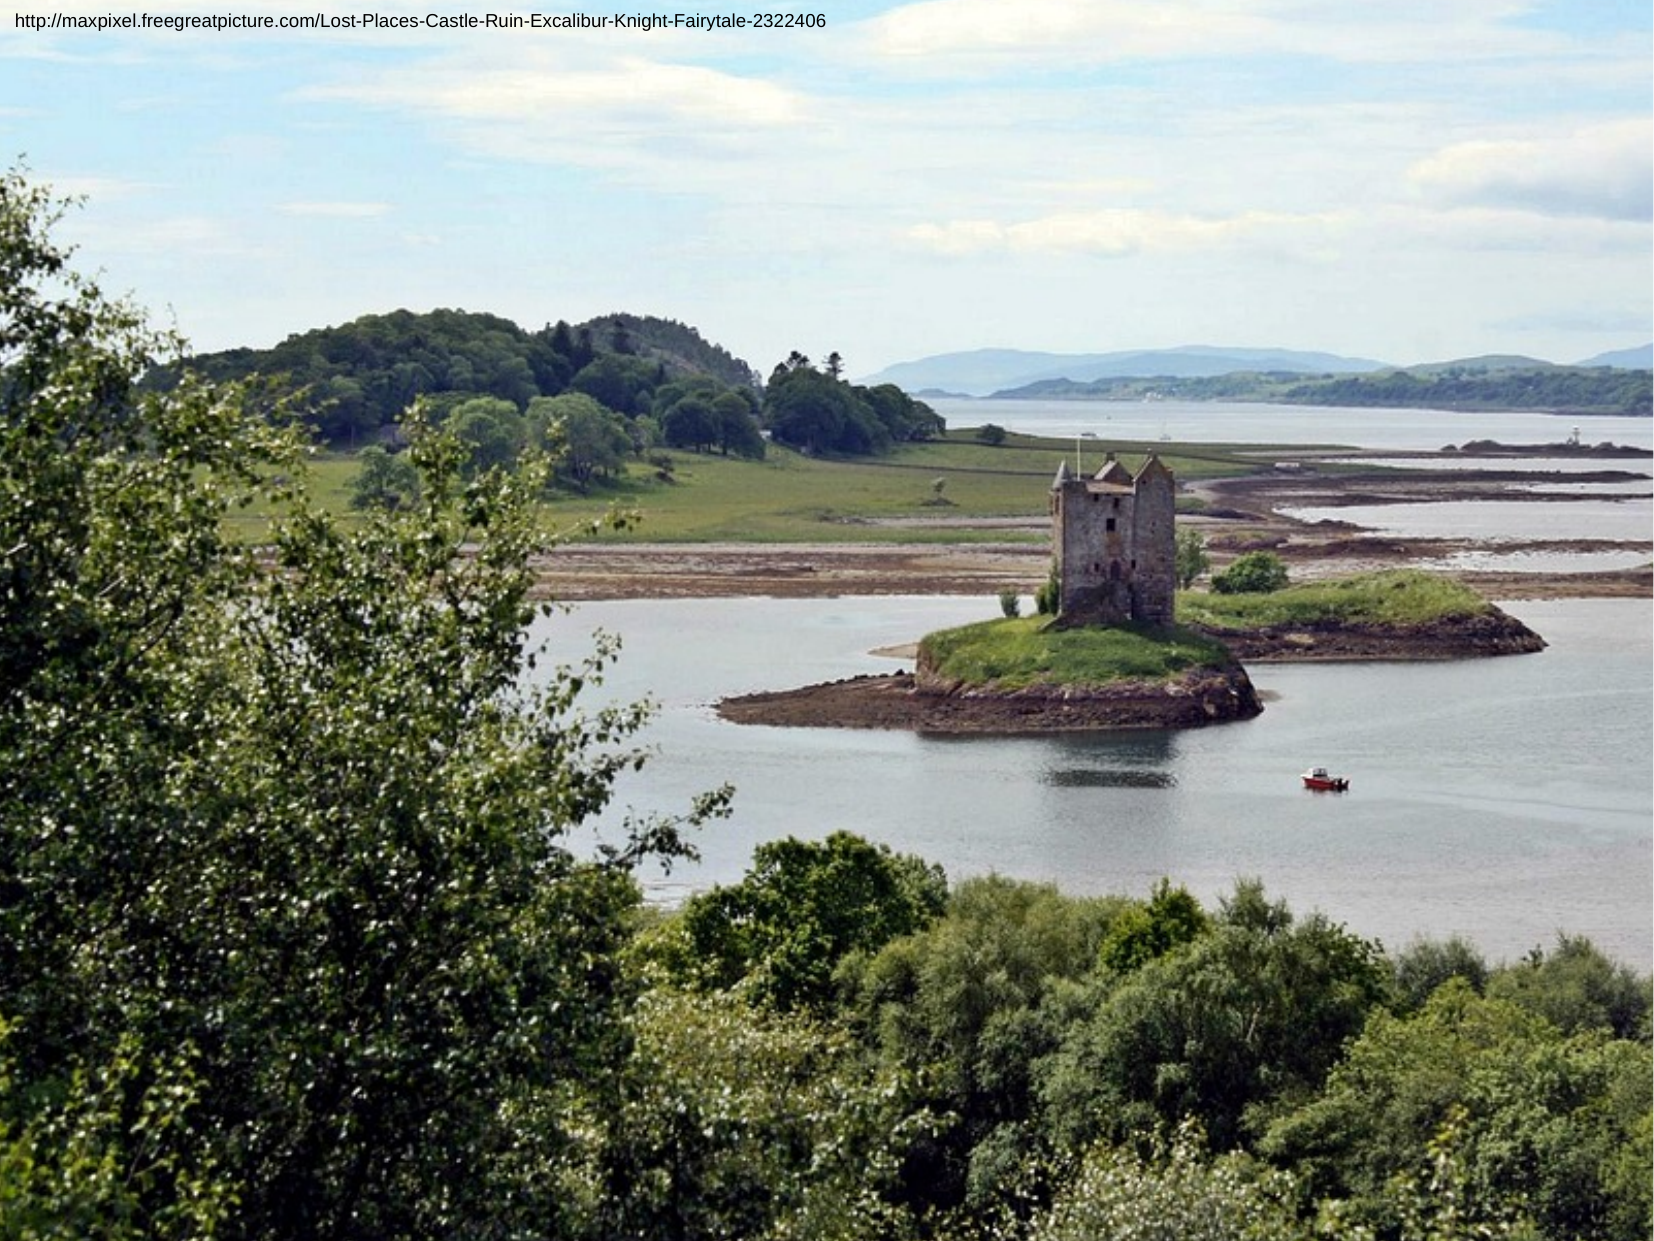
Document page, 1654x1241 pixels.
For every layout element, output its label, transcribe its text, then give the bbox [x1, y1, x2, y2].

text_box http://maxpixel.freegreatpicture.com/Lost-Places-Castle-Ruin-Excalibur-Knight-Fairytale-2322406 [0, 3, 1638, 61]
picture [0, 0, 1654, 1241]
